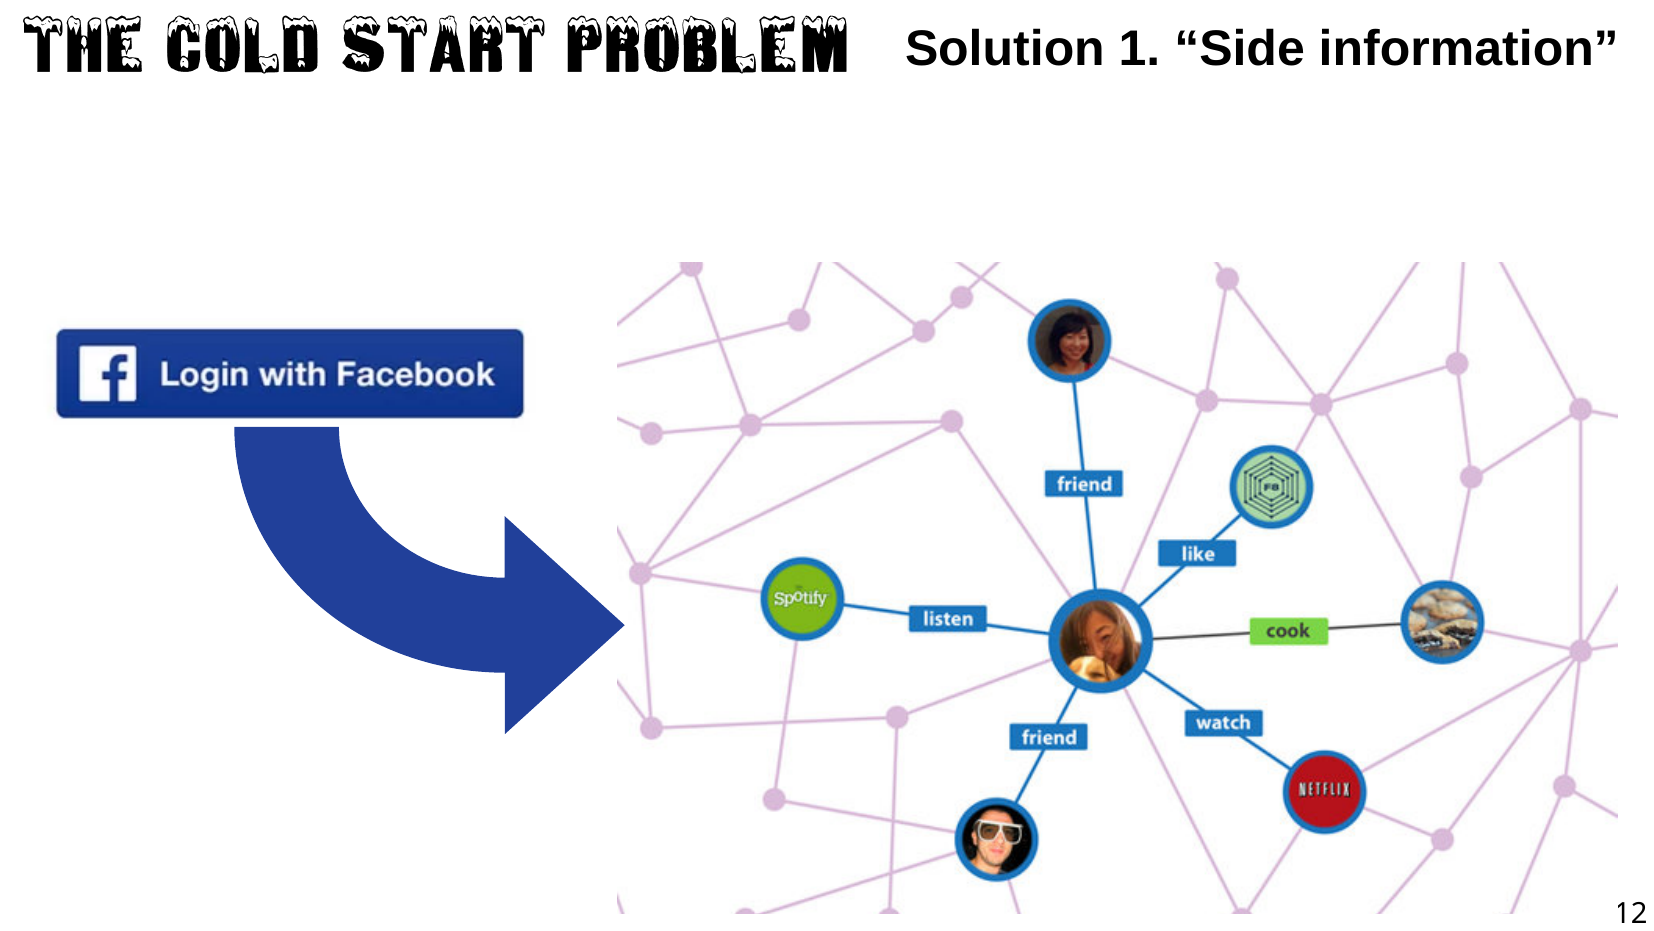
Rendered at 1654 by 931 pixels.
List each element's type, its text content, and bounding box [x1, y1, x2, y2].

text_box [234, 426, 625, 735]
text_box Solution 1. “Side information” [21, 13, 1635, 96]
picture [21, 13, 858, 80]
picture [588, 262, 1647, 914]
picture [18, 297, 547, 445]
